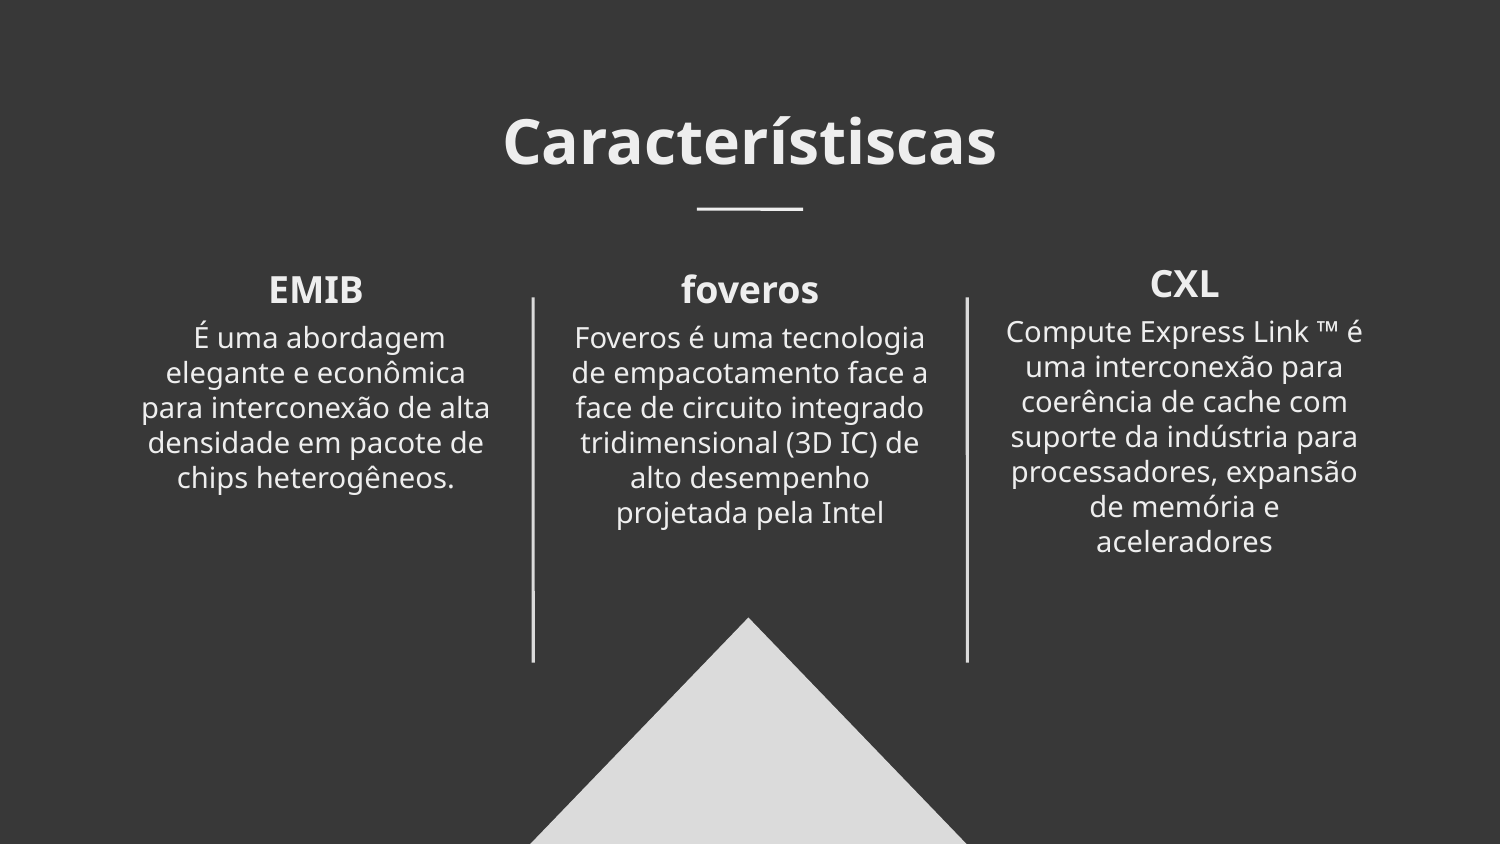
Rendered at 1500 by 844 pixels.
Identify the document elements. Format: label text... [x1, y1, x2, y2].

title Característiscas [323, 87, 1177, 174]
title CXL [1061, 249, 1308, 317]
title foveros [627, 254, 874, 304]
title EMIB [193, 254, 439, 322]
subtitle Compute Express Link ™ é uma interconexão para coerência de cache com suporte da indústria para processadores, expansão de memória e aceleradores [985, 298, 1384, 421]
subtitle Foveros é uma tecnologia de empacotamento face a face de circuito integrado tridimensional (3D IC) de alto desempenho projetada pela Intel [551, 304, 950, 427]
subtitle É uma abordagem elegante e econômica para interconexão de alta densidade em pacote de chips heterogêneos. [117, 304, 515, 427]
